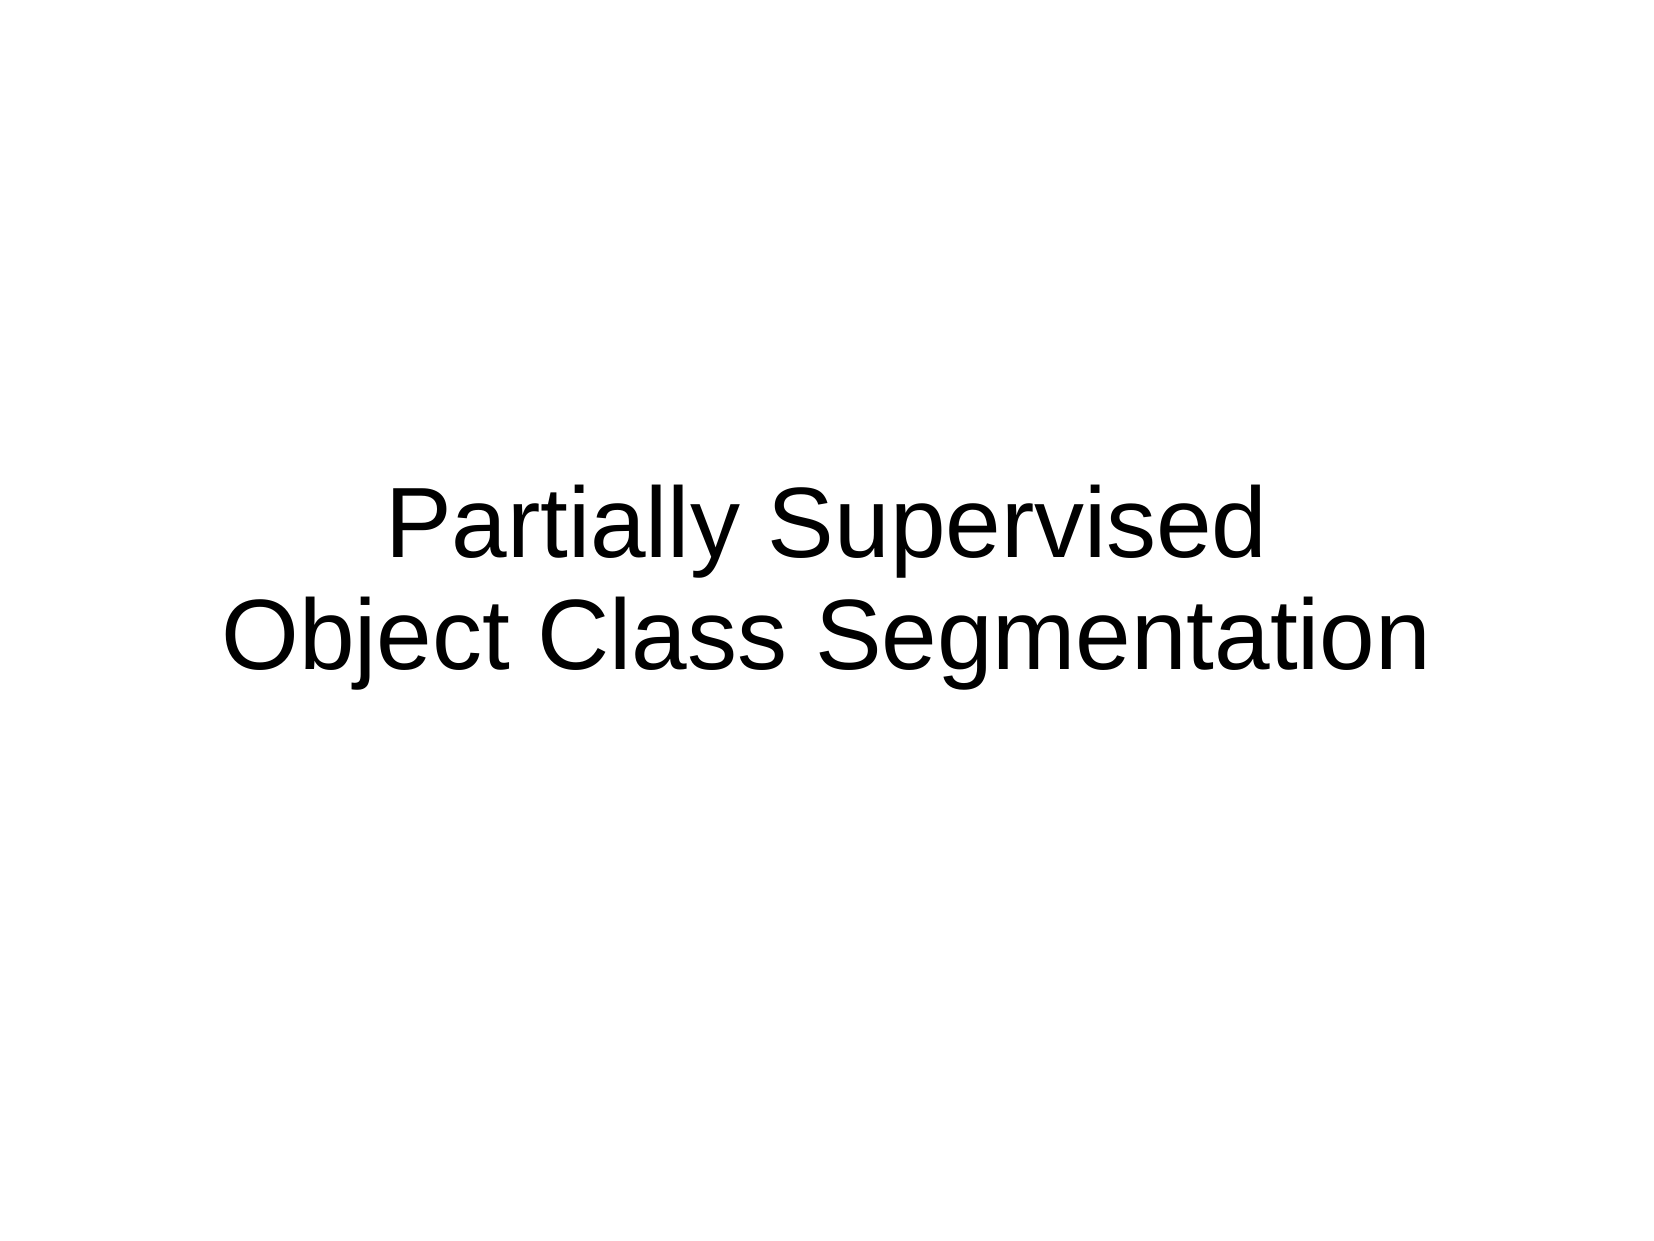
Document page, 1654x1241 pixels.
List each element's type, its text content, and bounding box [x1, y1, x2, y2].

subtitle Partially Supervised Object Class Segmentation [82, 49, 1571, 1109]
